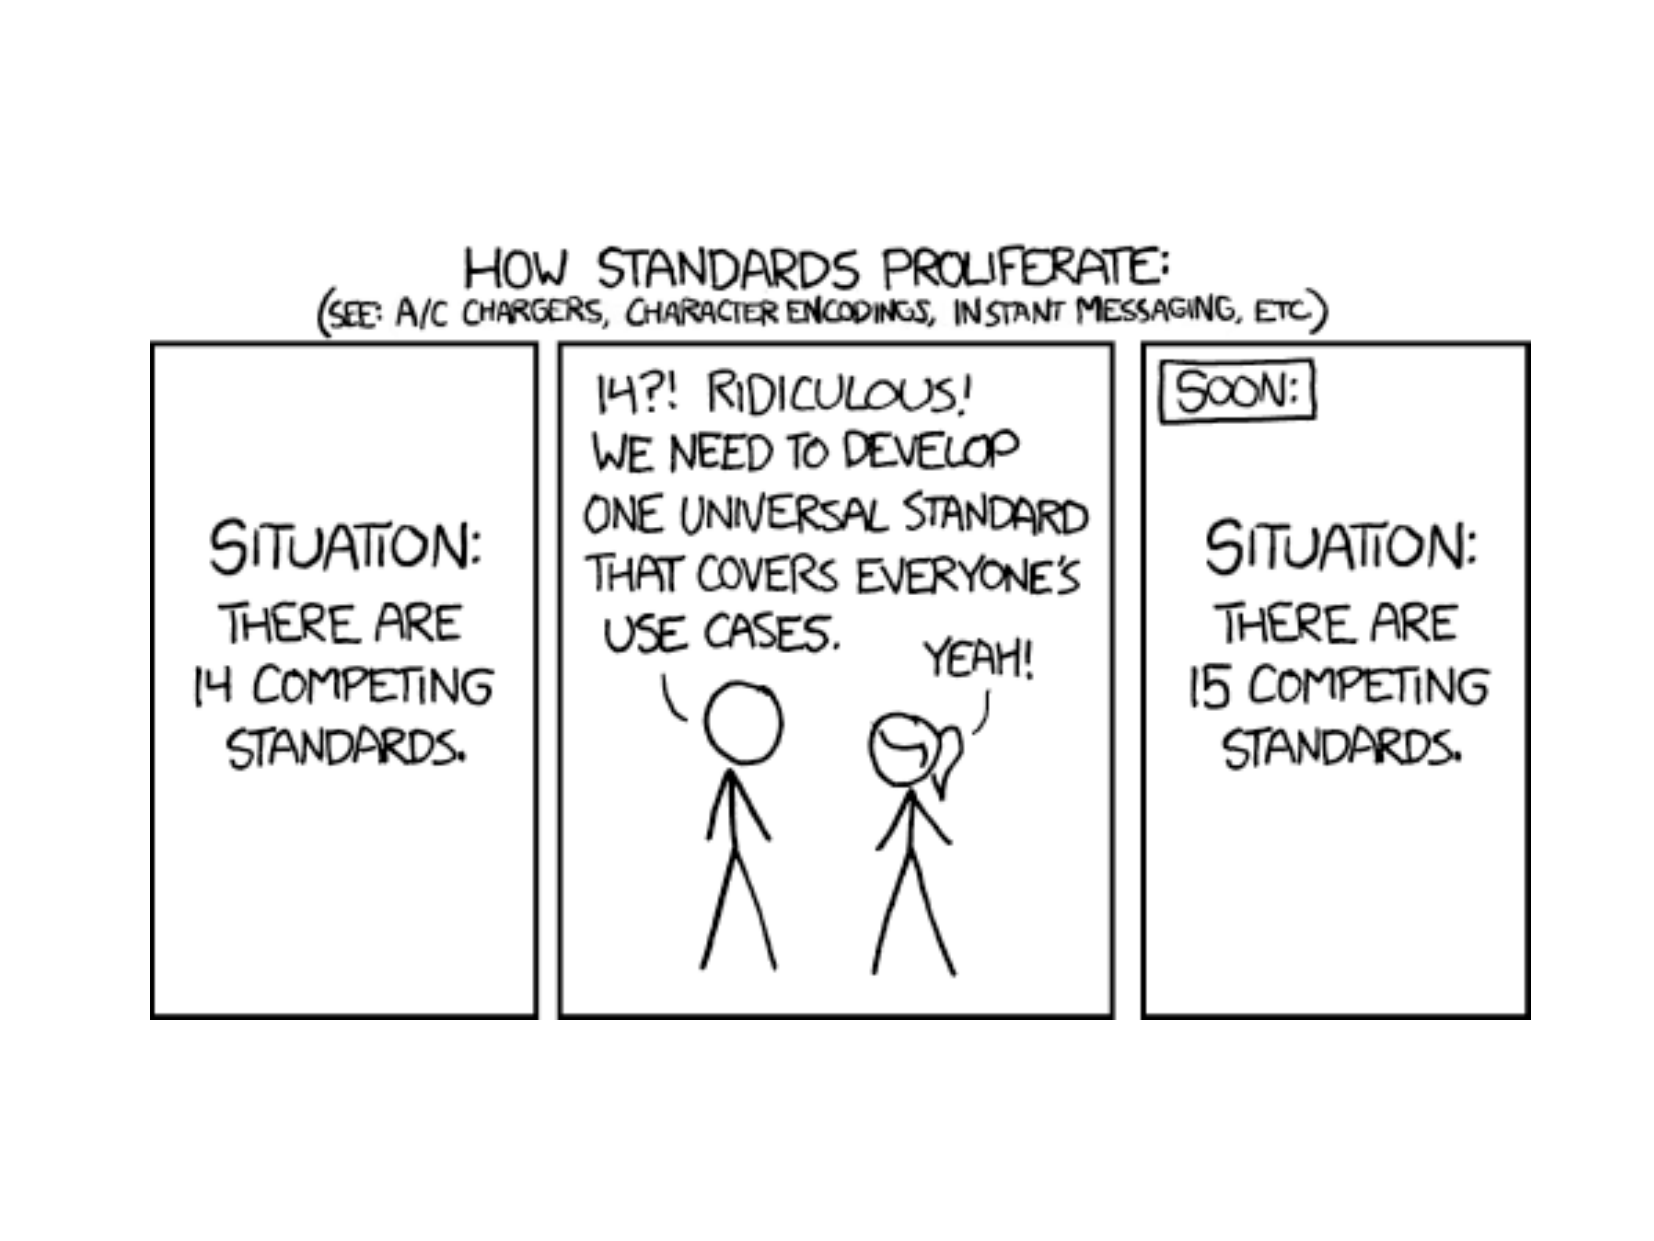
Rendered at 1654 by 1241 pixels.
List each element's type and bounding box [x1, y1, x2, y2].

picture [150, 239, 1531, 1021]
